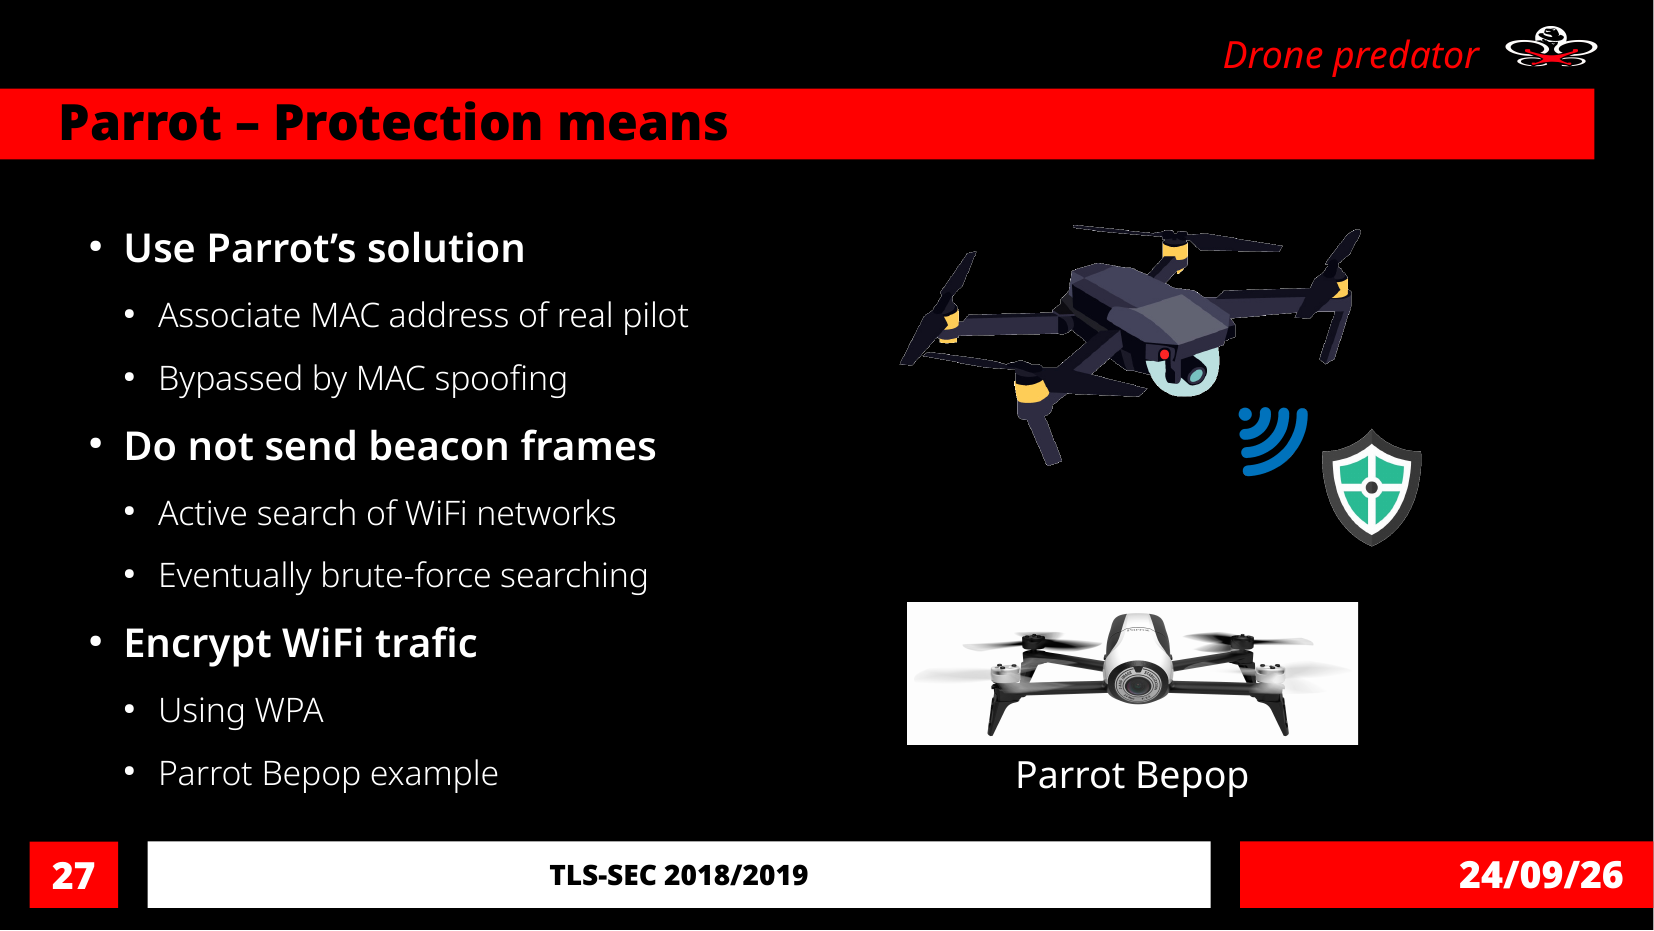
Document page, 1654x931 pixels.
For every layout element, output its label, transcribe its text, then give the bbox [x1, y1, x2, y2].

list Use Parrot’s solution Associate MAC address of real pilot Bypassed by MAC spoofing Do not send beacon frames Active search of WiFi networks Eventually brute-force searching Encrypt WiFi trafic Using WPA Parrot Bepop example [88, 219, 715, 796]
picture [832, 200, 1433, 556]
picture [1488, 15, 1617, 80]
title Parrot – Protection means [59, 44, 1595, 156]
text_box Parrot Bepop [944, 740, 1321, 804]
picture [907, 602, 1359, 745]
